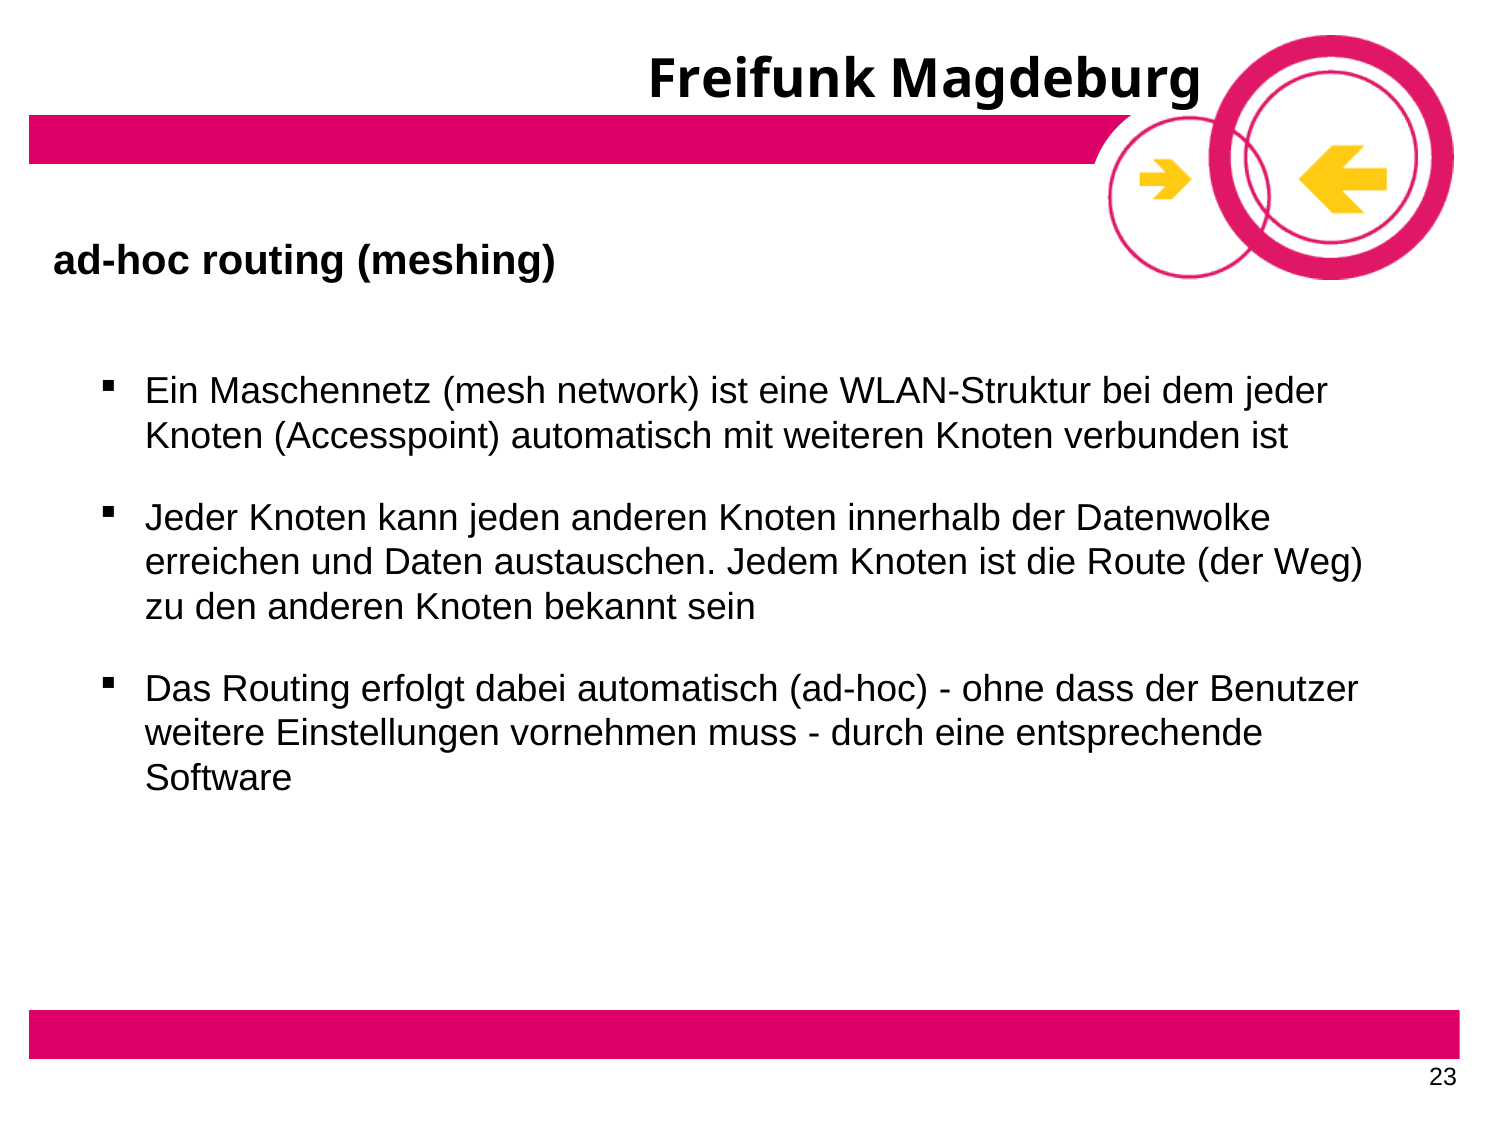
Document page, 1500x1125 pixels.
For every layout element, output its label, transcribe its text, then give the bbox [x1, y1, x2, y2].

text_box ad-hoc routing (meshing) [53, 233, 1046, 313]
picture [1107, 35, 1454, 280]
text_box Ein Maschennetz (mesh network) ist eine WLAN-Struktur bei dem jeder Knoten (Accesspoint) automatisch mit weiteren Knoten verbunden ist Jeder Knoten kann jeden anderen Knoten innerhalb der Datenwolke erreichen und Daten austauschen. Jedem Knoten ist die Route (der Weg) zu den anderen Knoten bekannt sein Das Routing erfolgt dabei automatisch (ad-hoc) - ohne dass der Benutzer weitere Einstellungen vornehmen muss - durch eine entsprechende Software [70, 366, 1411, 1111]
